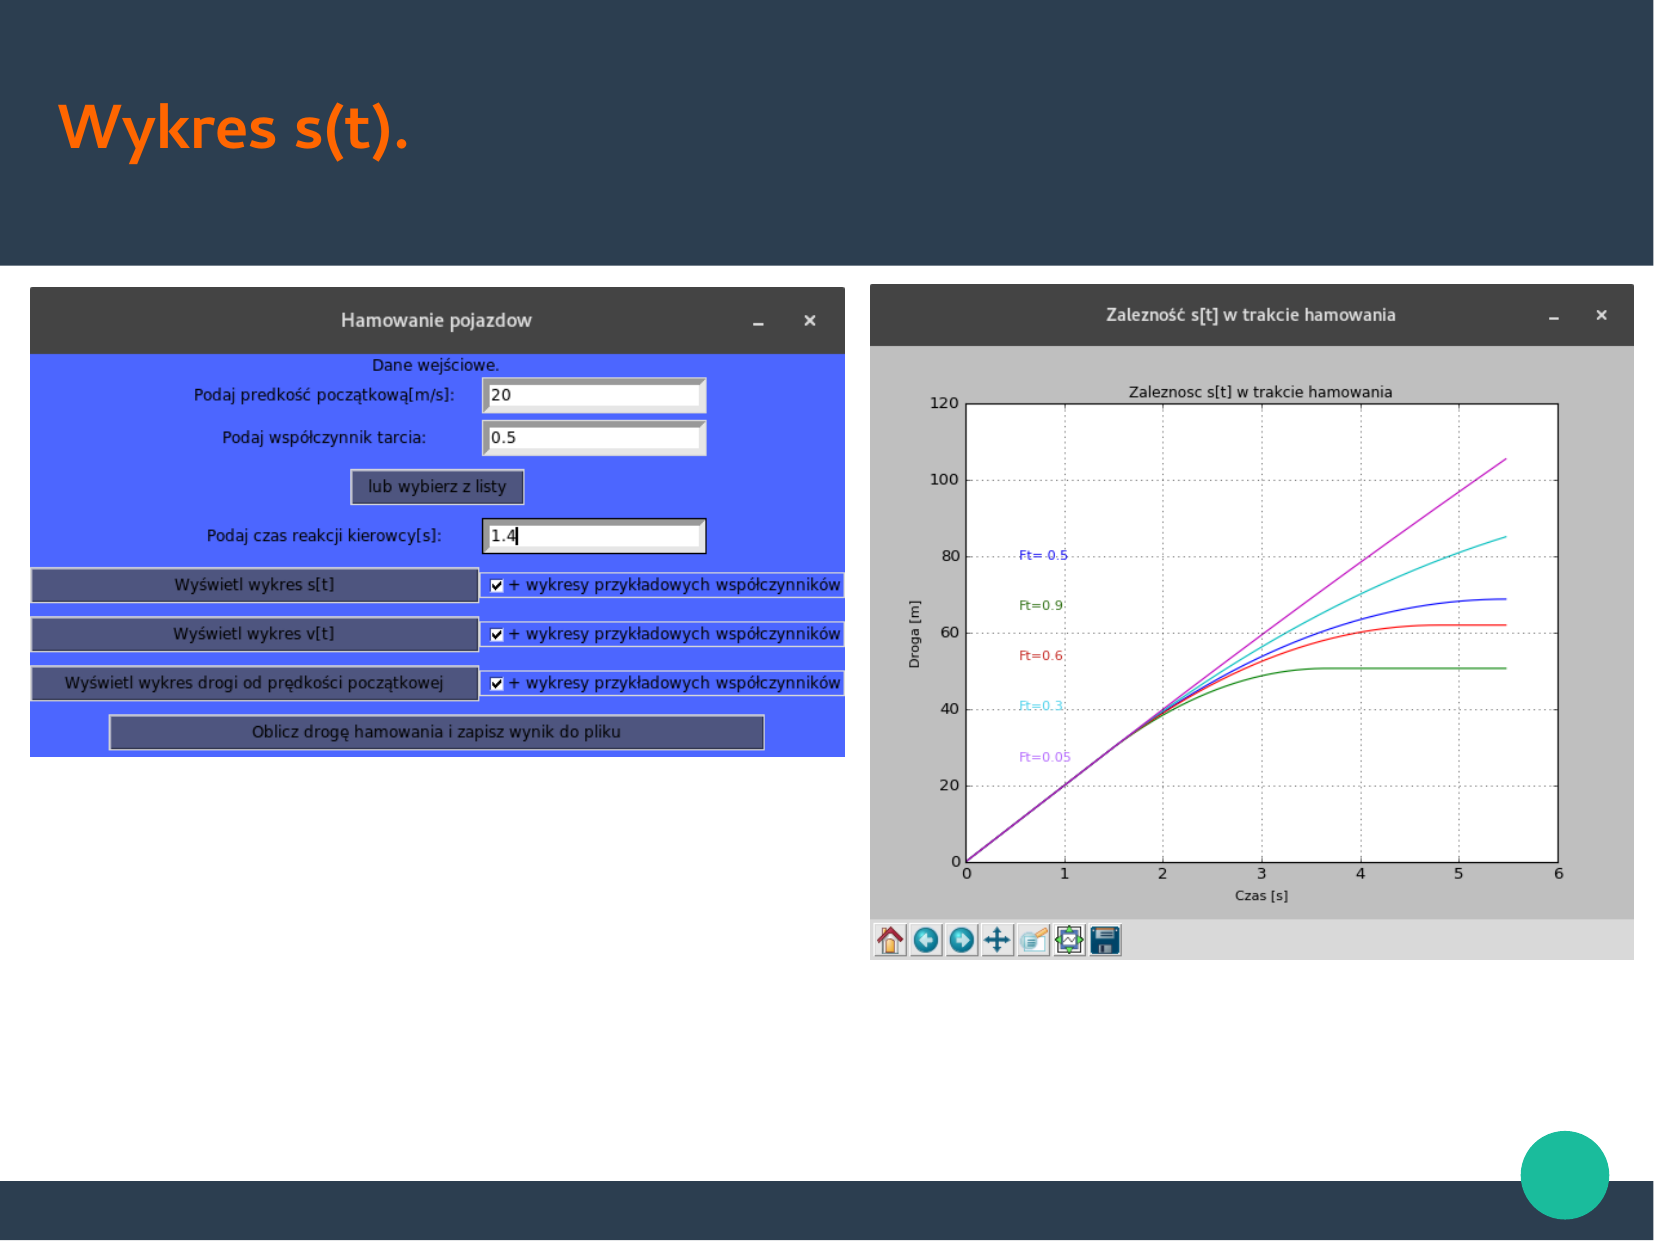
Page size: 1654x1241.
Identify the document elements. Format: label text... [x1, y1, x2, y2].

picture [870, 284, 1634, 961]
title Wykres s(t). [59, 49, 1595, 207]
picture [30, 287, 845, 757]
